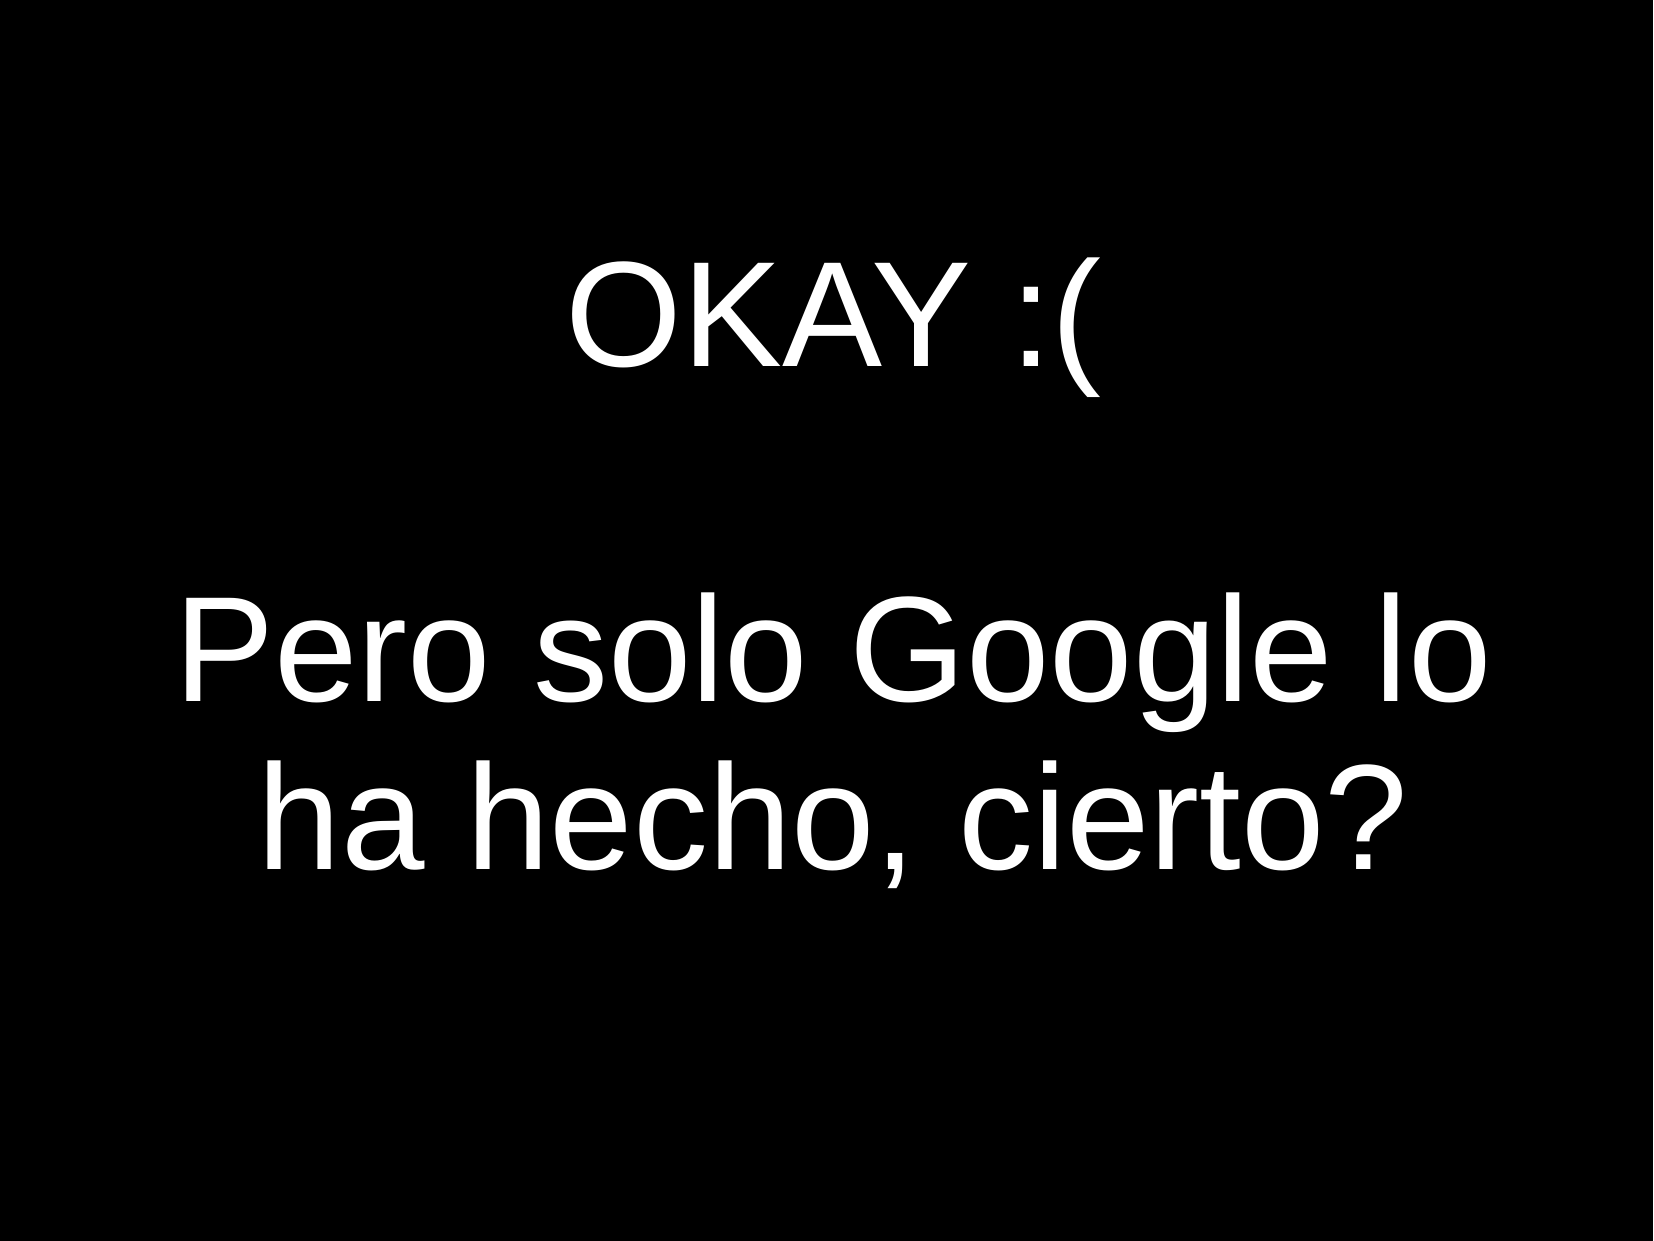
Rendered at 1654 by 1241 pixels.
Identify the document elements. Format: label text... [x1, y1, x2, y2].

title OKAY :( Pero solo Google lo ha hecho, cierto? [90, 229, 1578, 902]
